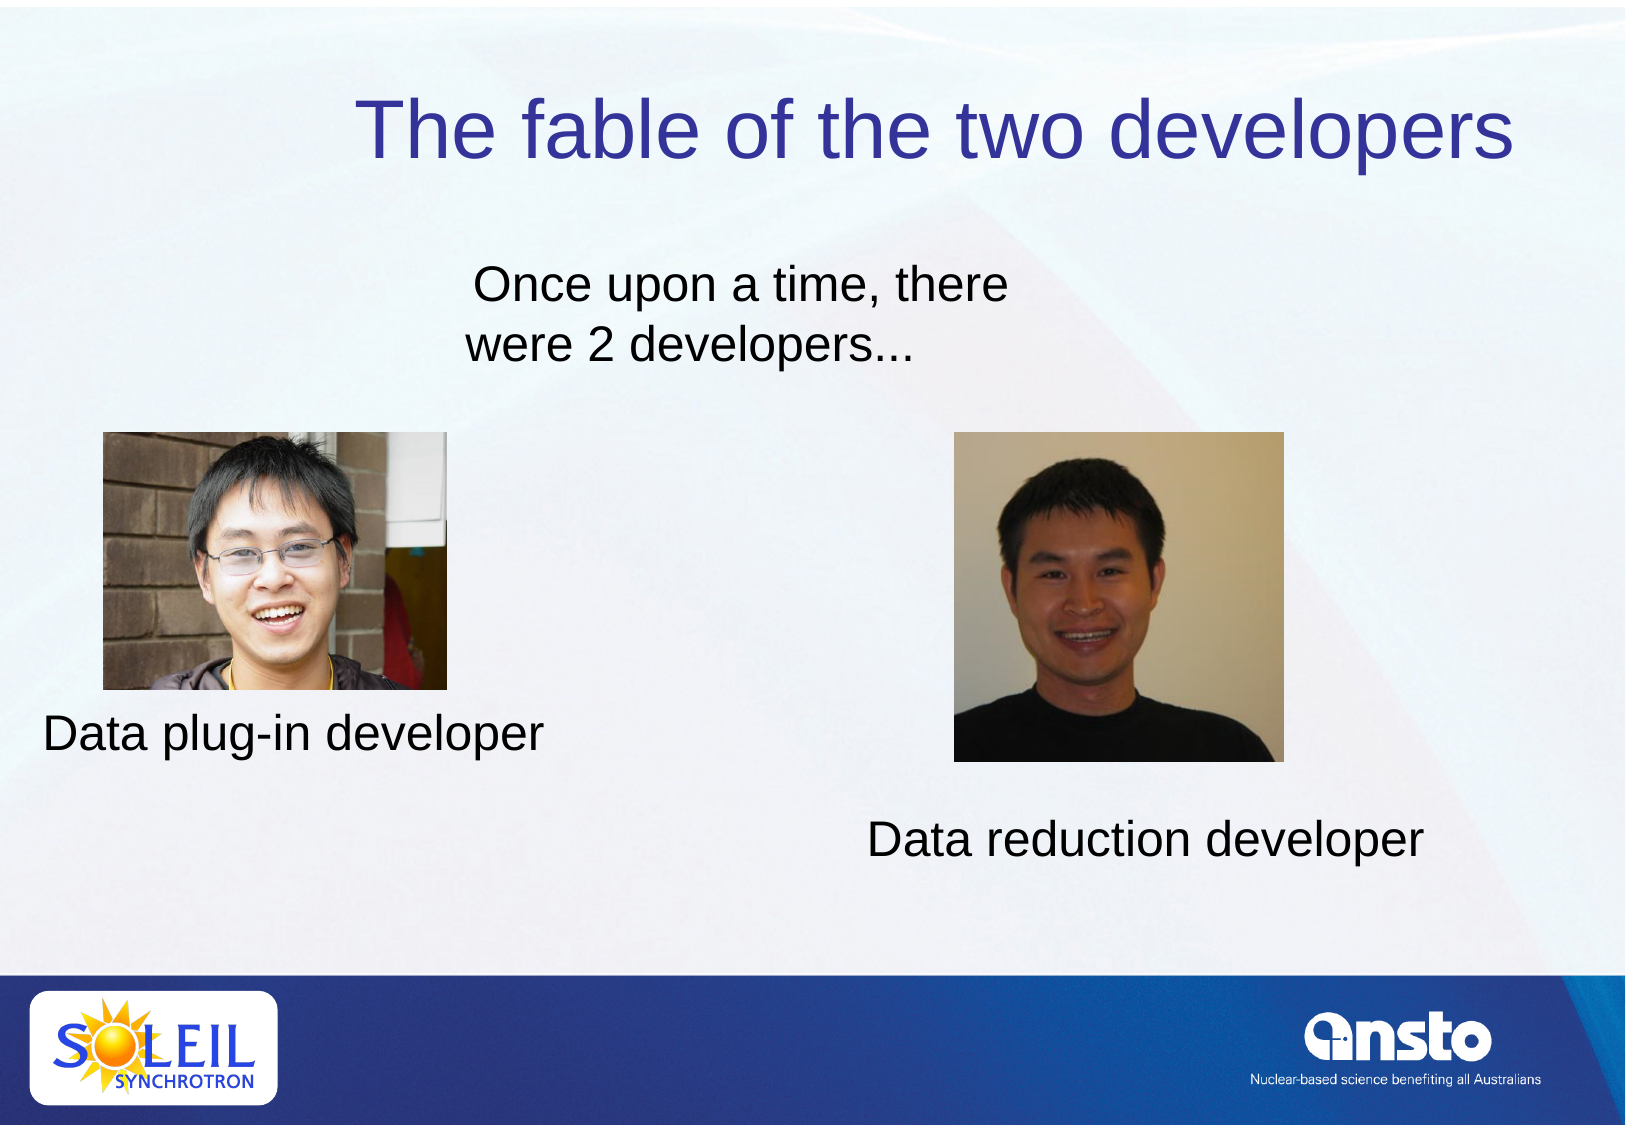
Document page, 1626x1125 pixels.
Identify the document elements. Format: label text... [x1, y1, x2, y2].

picture [0, 7, 1626, 1125]
title The fable of the two developers [340, 30, 1549, 219]
text_box Data plug-in developer [0, 692, 579, 776]
list Once upon a time, there were 2 developers... [422, 243, 1132, 414]
text_box Data reduction developer [824, 798, 1486, 882]
